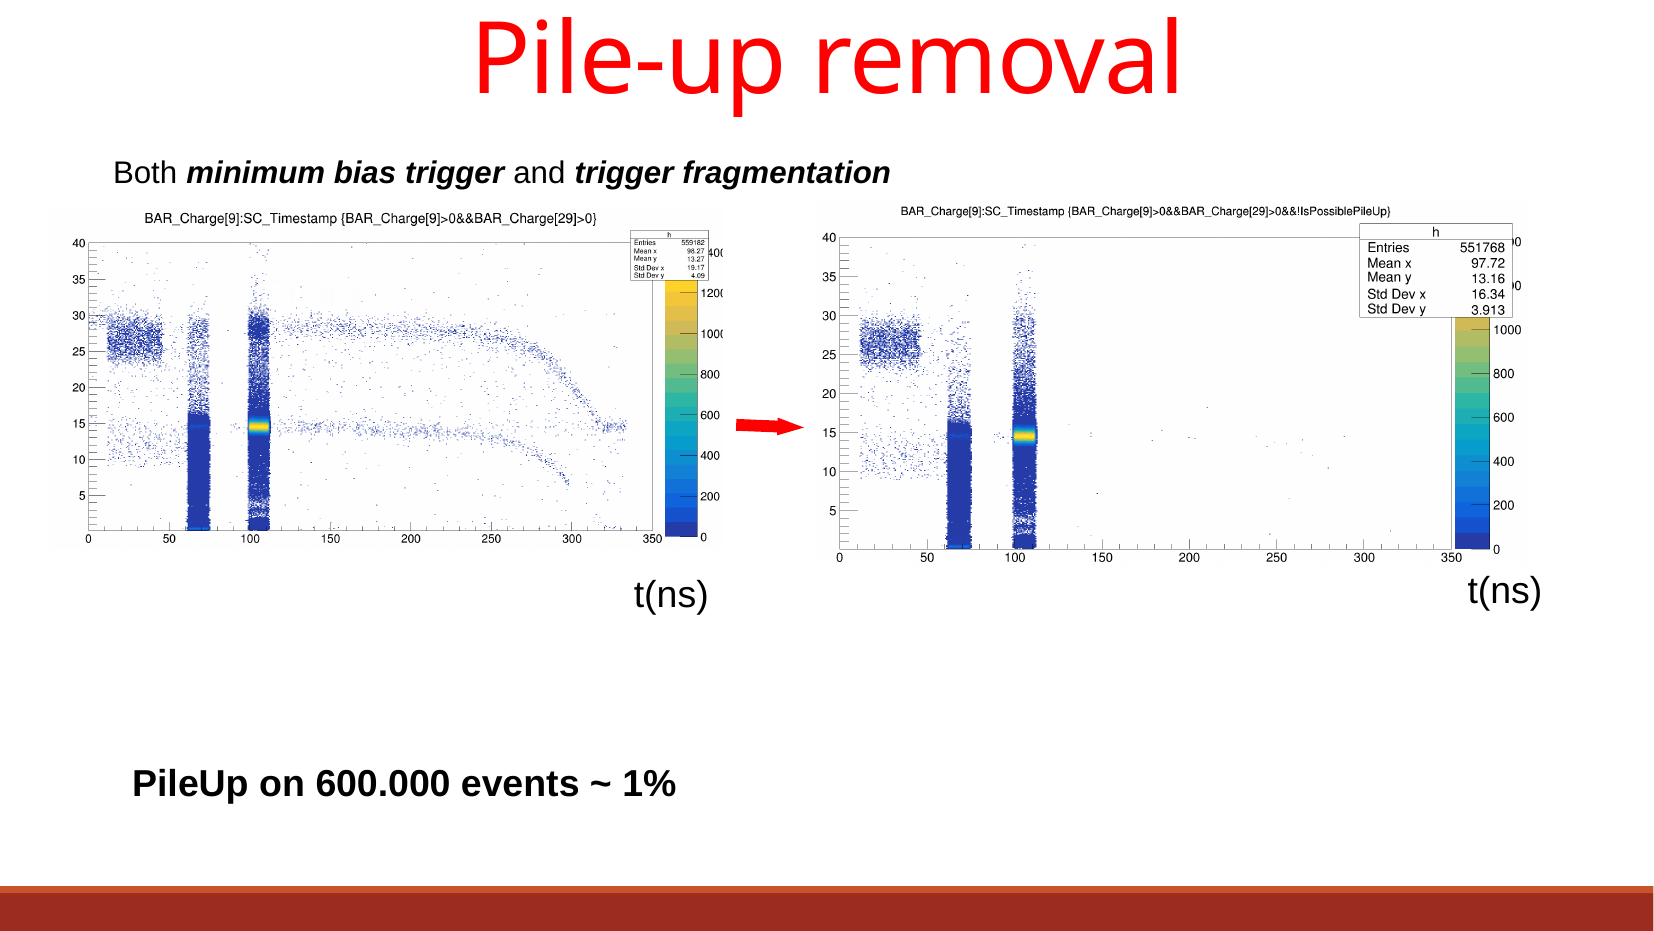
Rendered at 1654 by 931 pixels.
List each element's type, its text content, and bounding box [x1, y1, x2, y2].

text_box [0, 886, 1654, 931]
text_box Both minimum bias trigger and trigger fragmentation [94, 146, 1504, 231]
text_box t(ns) [1452, 560, 1550, 609]
text_box t(ns) [618, 564, 716, 613]
text_box PileUp on 600.000 events ~ 1% [117, 752, 635, 801]
text_box Pile-up removal [468, 0, 1186, 146]
picture [48, 208, 723, 550]
picture [816, 201, 1528, 566]
